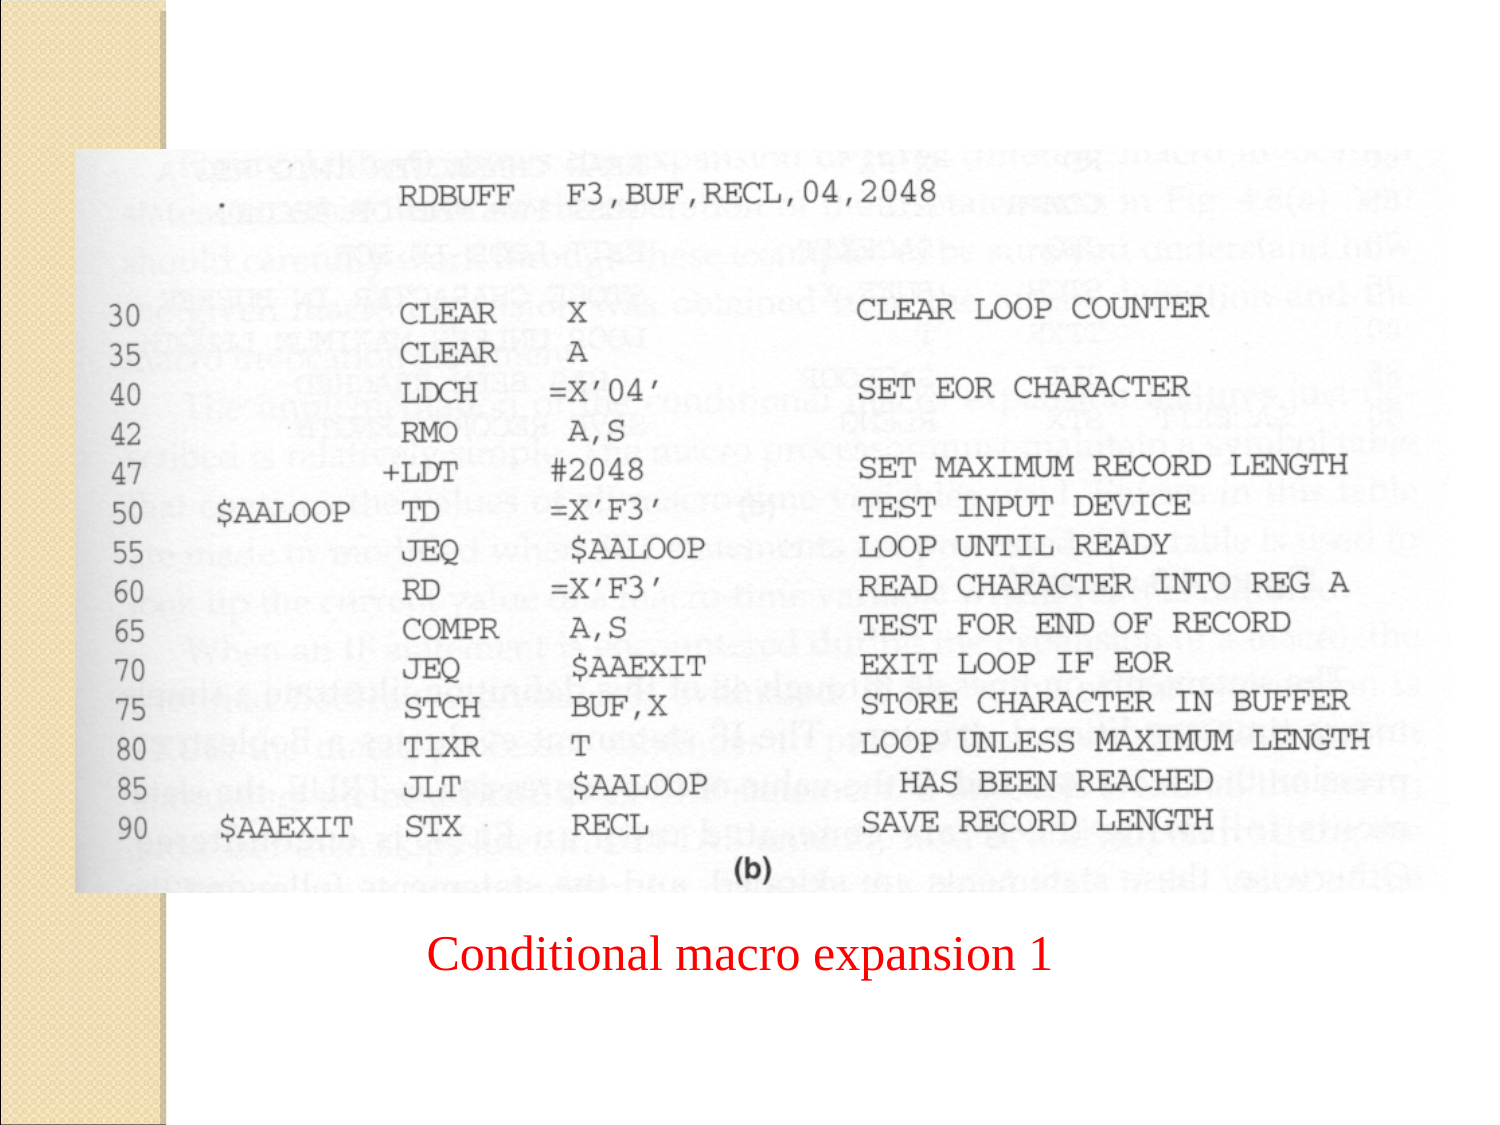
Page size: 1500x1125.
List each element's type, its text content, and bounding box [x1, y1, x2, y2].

text_box Conditional macro expansion 1 [411, 912, 1069, 988]
picture [0, 0, 1450, 1125]
